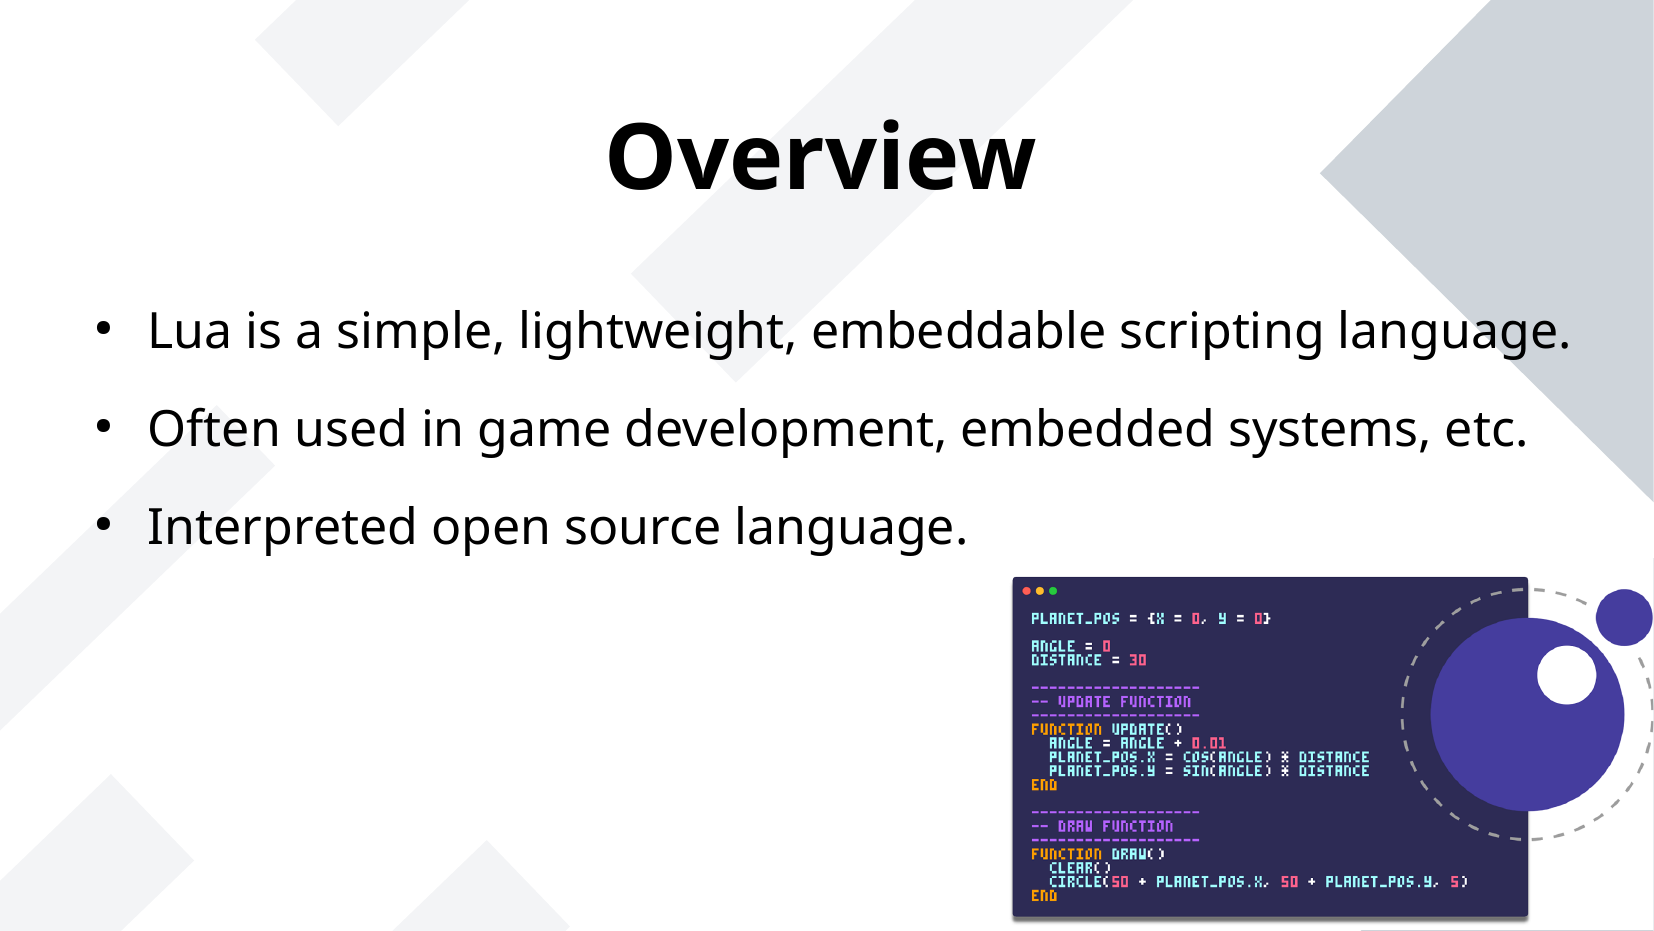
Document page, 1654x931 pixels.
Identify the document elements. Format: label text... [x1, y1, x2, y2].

title Overview [76, 76, 1565, 233]
list Lua is a simple, lightweight, embeddable scripting language. Often used in game development, embedded systems, etc. Interpreted open source language. [76, 295, 1625, 835]
picture [1003, 559, 1654, 930]
